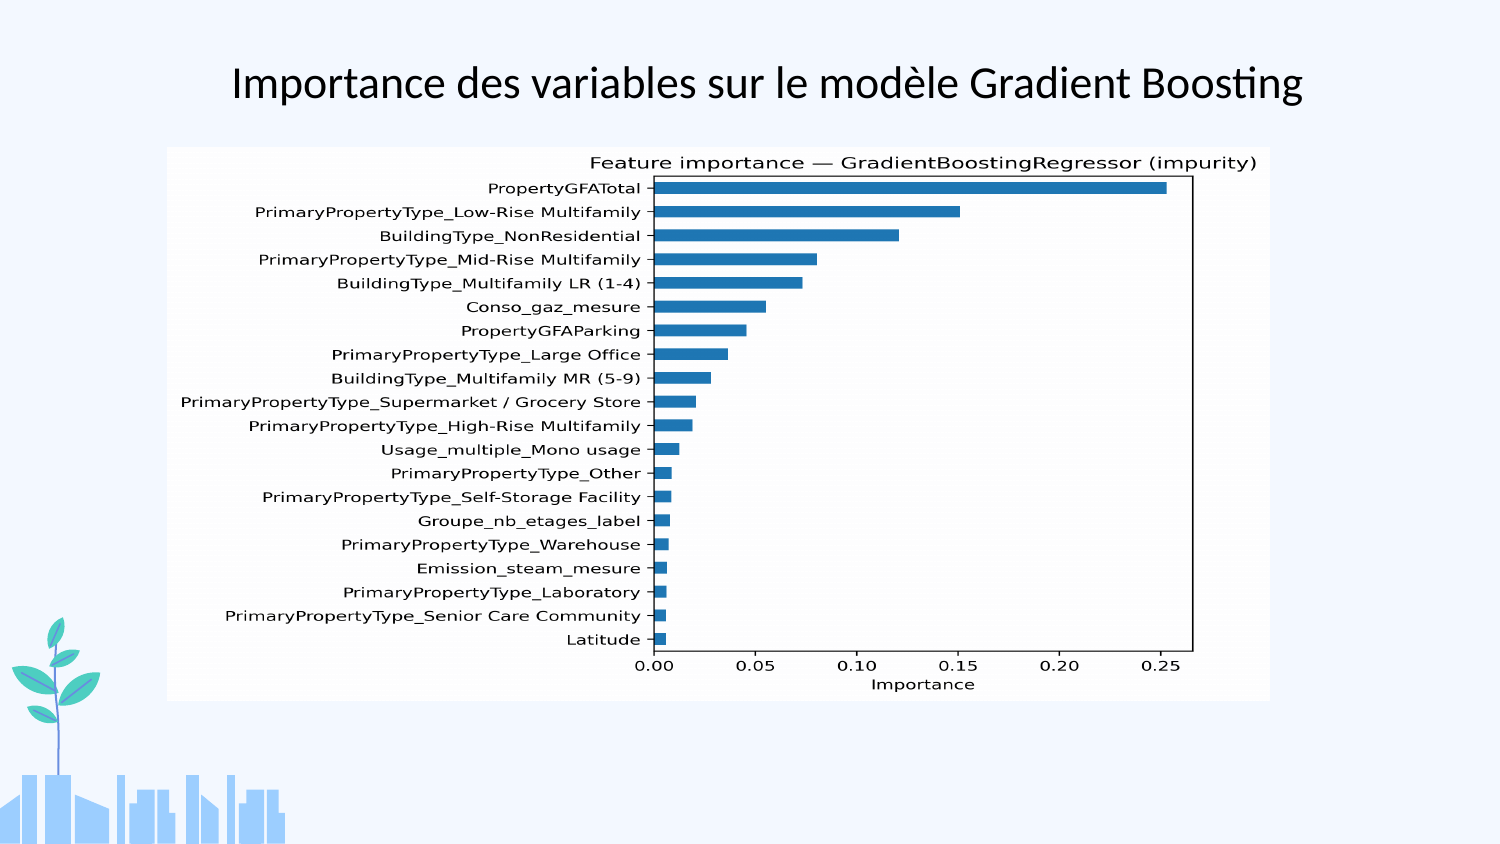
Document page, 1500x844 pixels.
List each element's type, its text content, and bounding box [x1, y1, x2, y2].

picture [167, 147, 1270, 701]
title Importance des variables sur le modèle Gradient Boosting [118, 29, 1382, 124]
